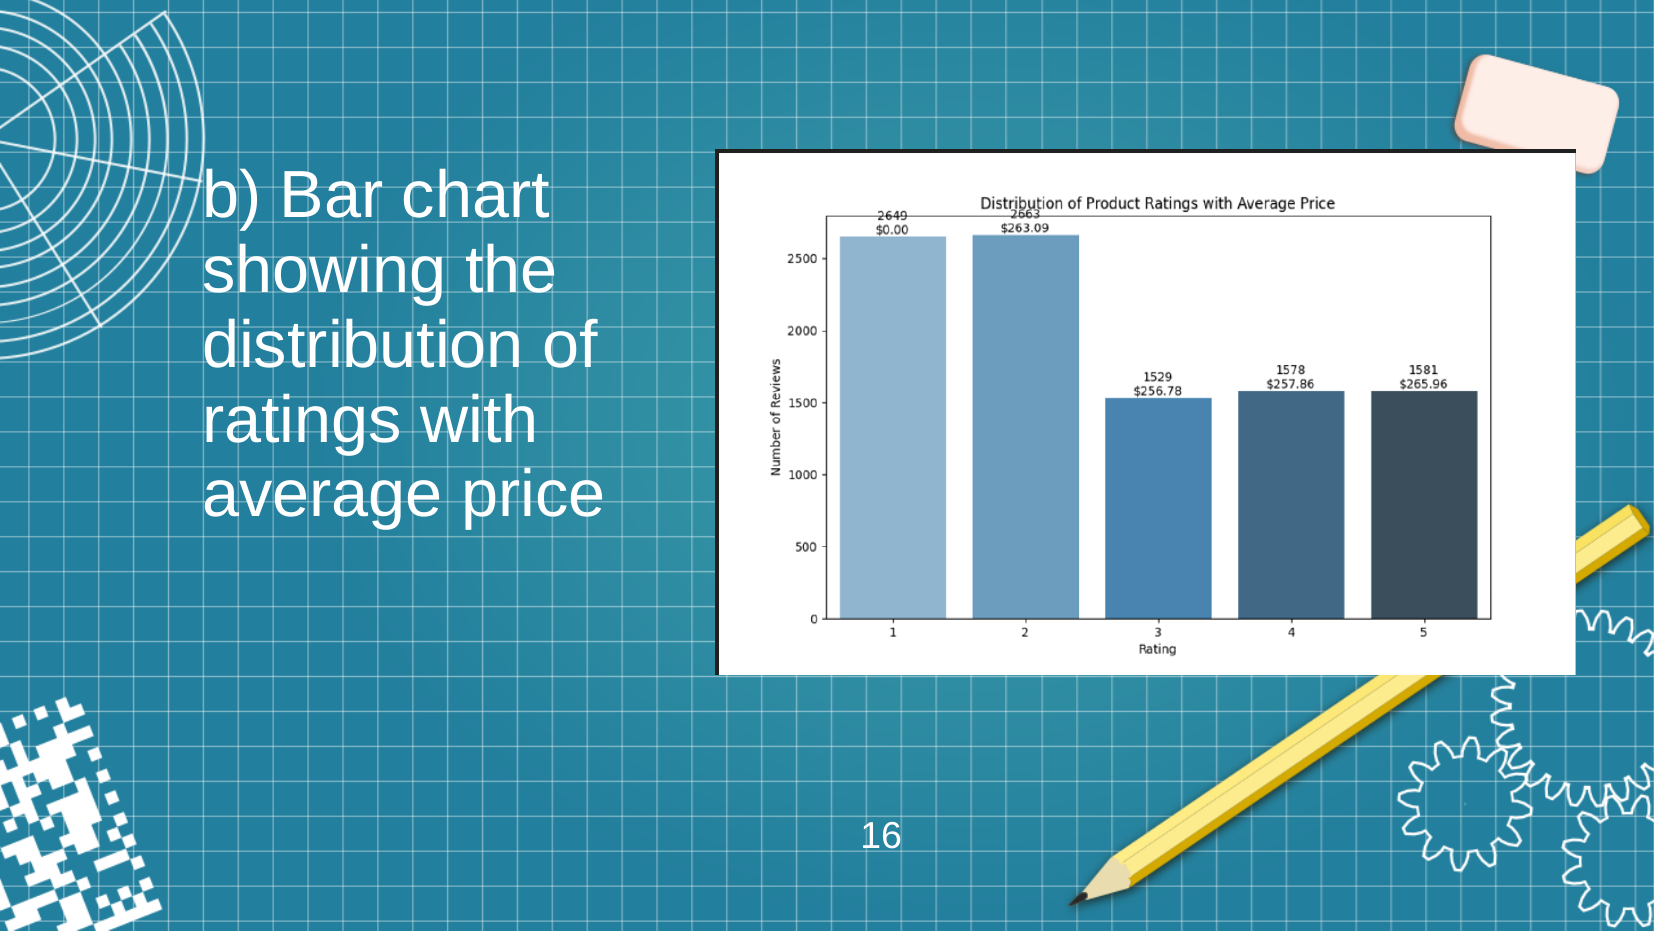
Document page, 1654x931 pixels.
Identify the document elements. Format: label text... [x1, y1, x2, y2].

picture [0, 0, 1654, 931]
text_box b) Bar chart showing the distribution of ratings with average price [187, 150, 676, 788]
text_box <number> [750, 806, 1013, 863]
